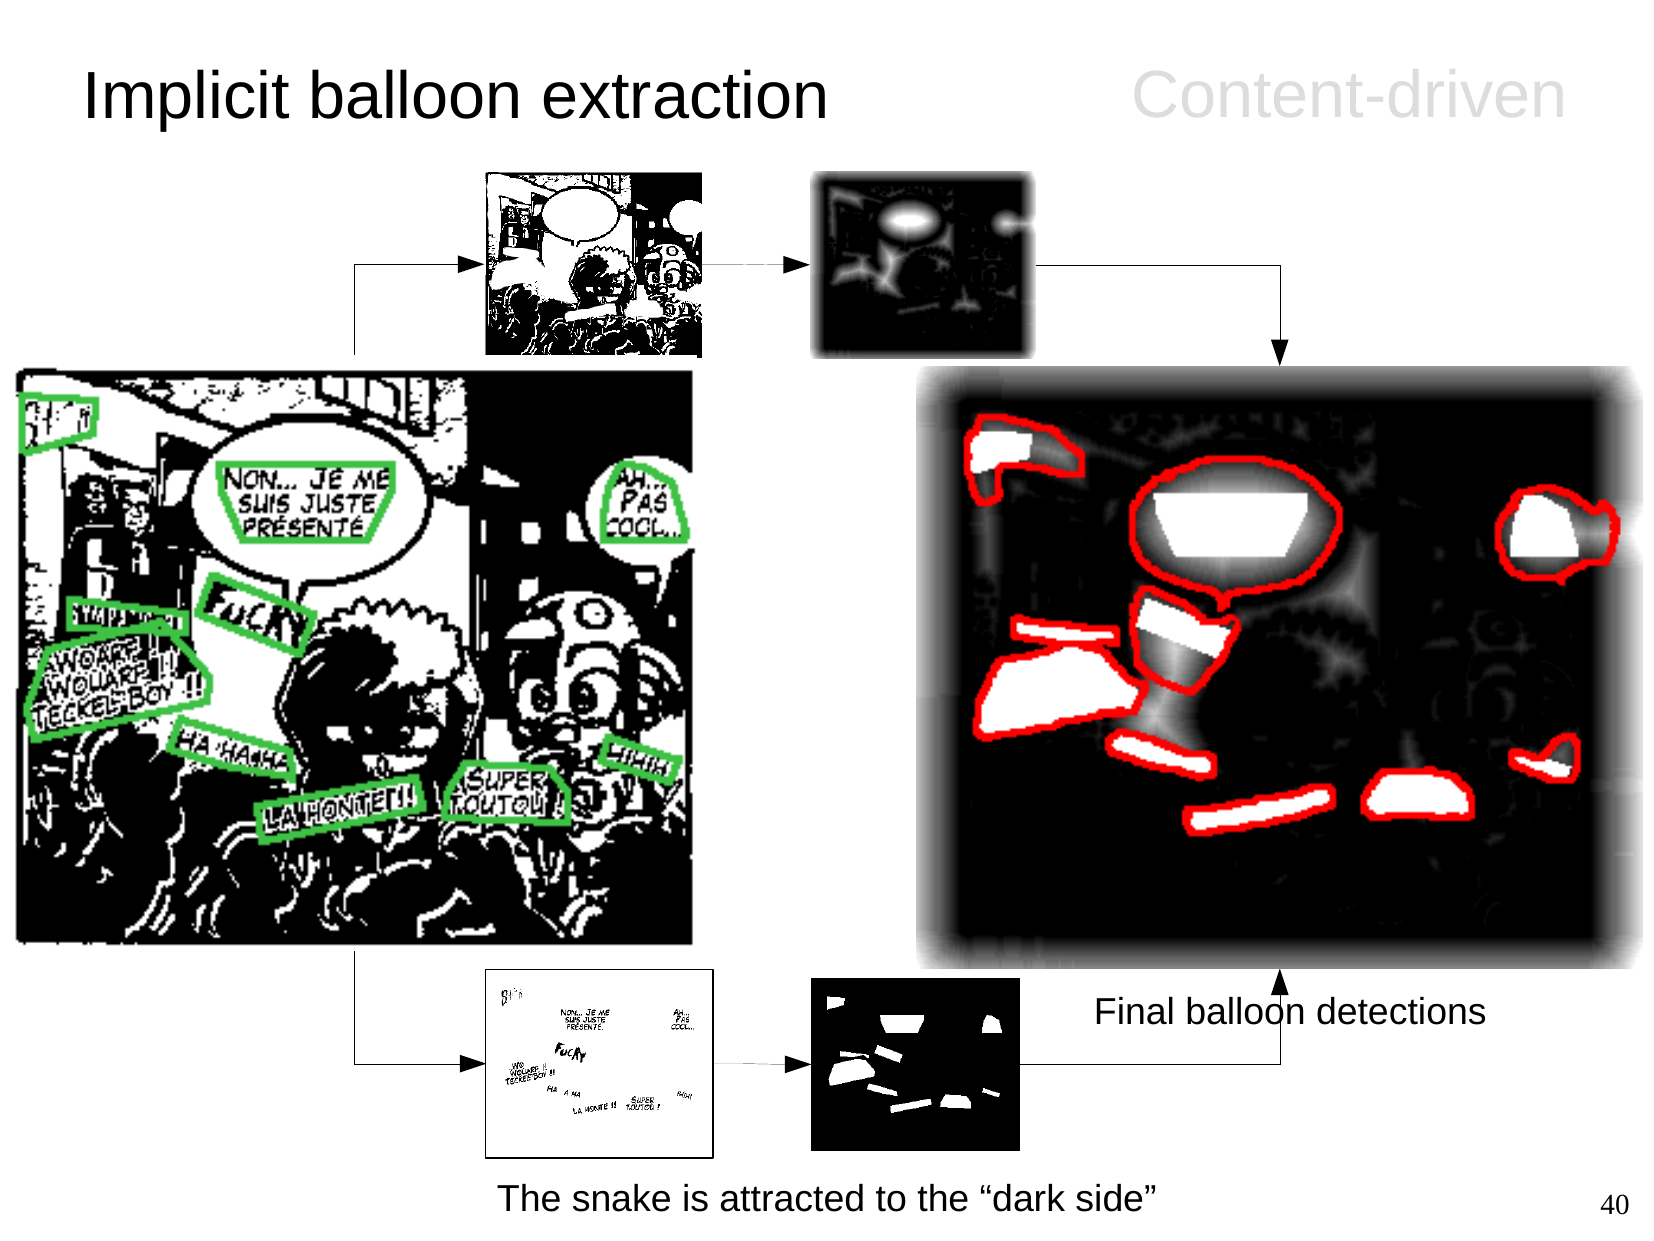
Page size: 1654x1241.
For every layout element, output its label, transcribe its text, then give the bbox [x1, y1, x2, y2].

text_box Final balloon detections [1020, 983, 1654, 1041]
picture [916, 366, 1643, 969]
picture [810, 171, 1036, 359]
text_box The snake is attracted to the “dark side” [481, 1169, 1172, 1227]
picture [11, 171, 702, 951]
picture [811, 978, 1020, 1151]
picture [486, 969, 713, 1158]
title Implicit balloon extraction [82, 49, 1571, 142]
